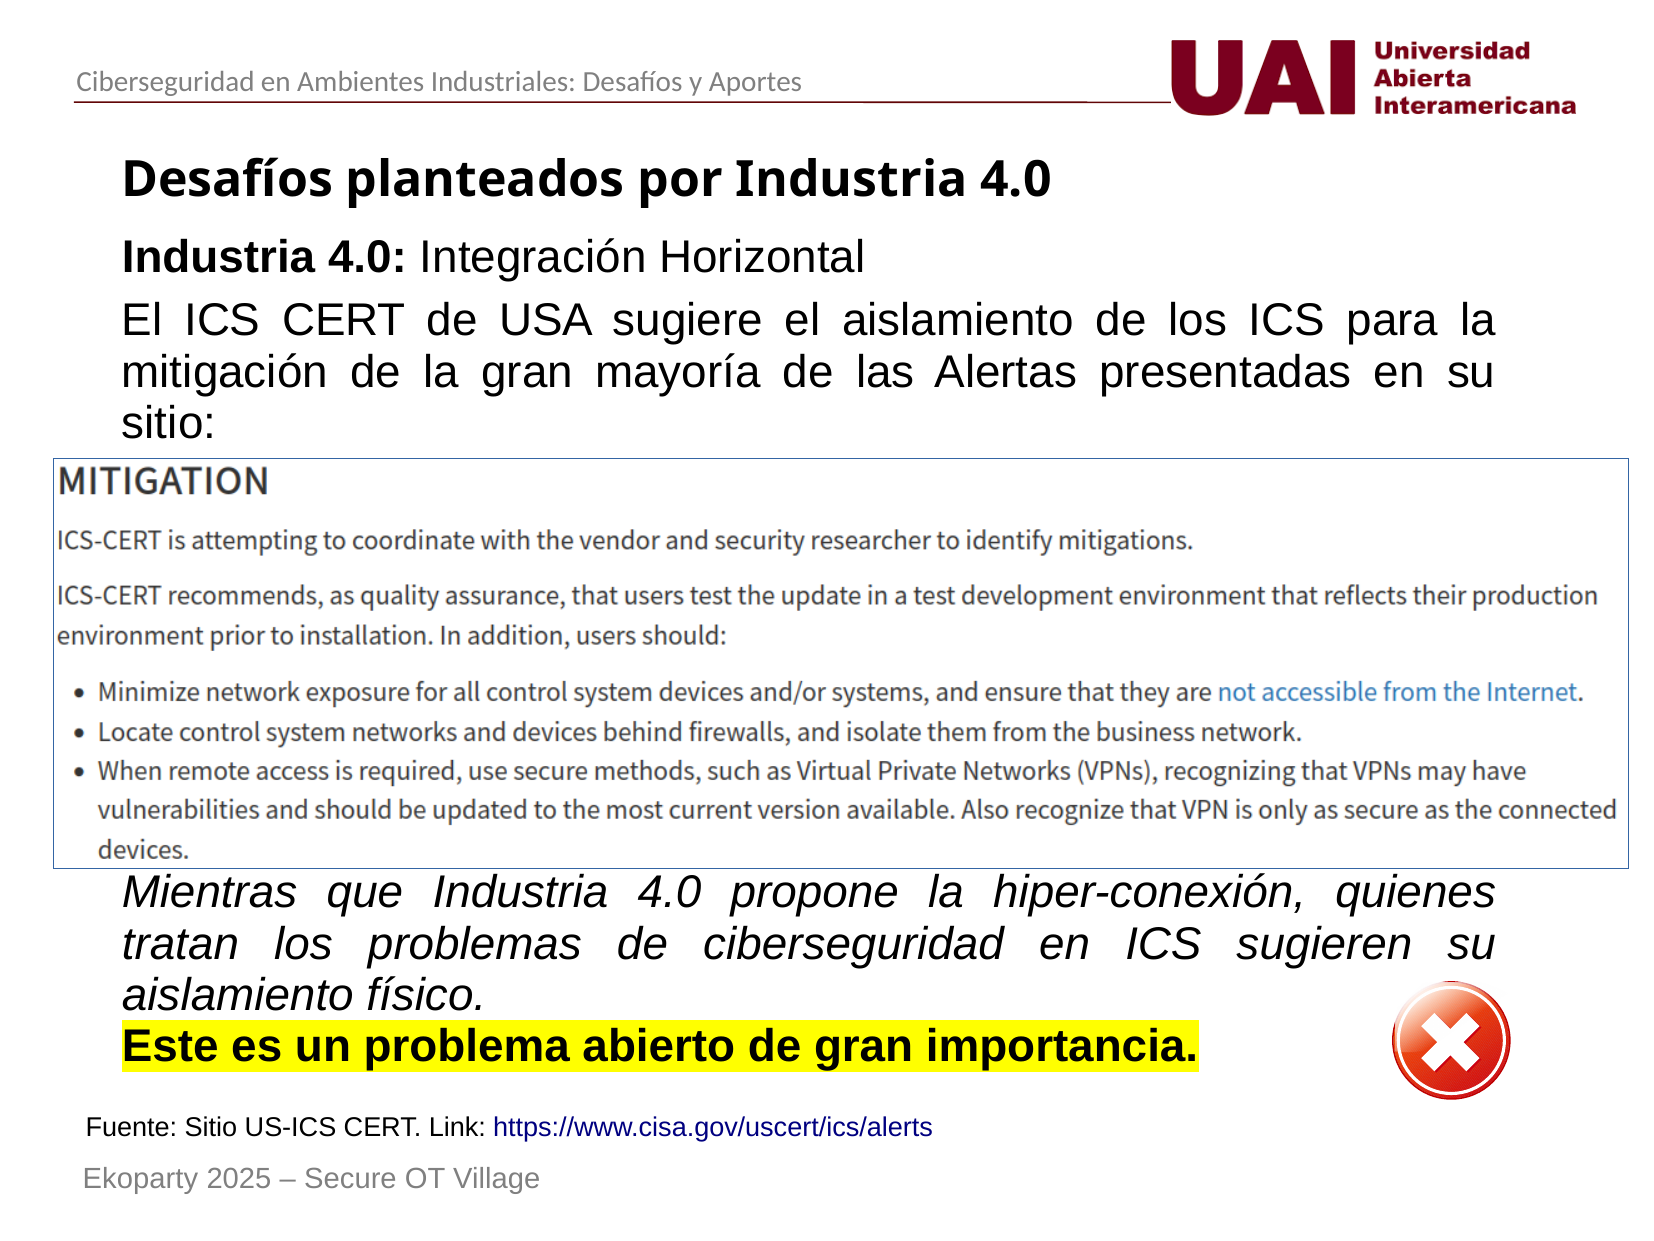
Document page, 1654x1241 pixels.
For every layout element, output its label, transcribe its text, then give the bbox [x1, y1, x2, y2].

text_box Industria 4.0: Integración Horizontal El ICS CERT de USA sugiere el aislamiento de los ICS para la mitigación de la gran mayoría de las Alertas presentadas en su sitio: Mientras que Industria 4.0 propone la hiper-conexión, quienes tratan los problemas de ciberseguridad en ICS sugieren su aislamiento físico. Este es un problema abierto de gran importancia. [107, 869, 1512, 1104]
picture [53, 458, 1629, 869]
text_box Industria 4.0: Integración Horizontal El ICS CERT de USA sugiere el aislamiento de los ICS para la mitigación de la gran mayoría de las Alertas presentadas en su sitio: Mientras que Industria 4.0 propone la hiper-conexión, quienes tratan los problemas de ciberseguridad en ICS sugieren su aislamiento físico. Este es un problema abierto de gran importancia. [107, 223, 1512, 458]
picture [1368, 949, 1536, 1117]
text_box Fuente: Sitio US-ICS CERT. Link: https://www.cisa.gov/uscert/ics/alerts [70, 1104, 1630, 1180]
picture [1171, 40, 1577, 116]
text_box Desafíos planteados por Industria 4.0 [106, 135, 1067, 219]
